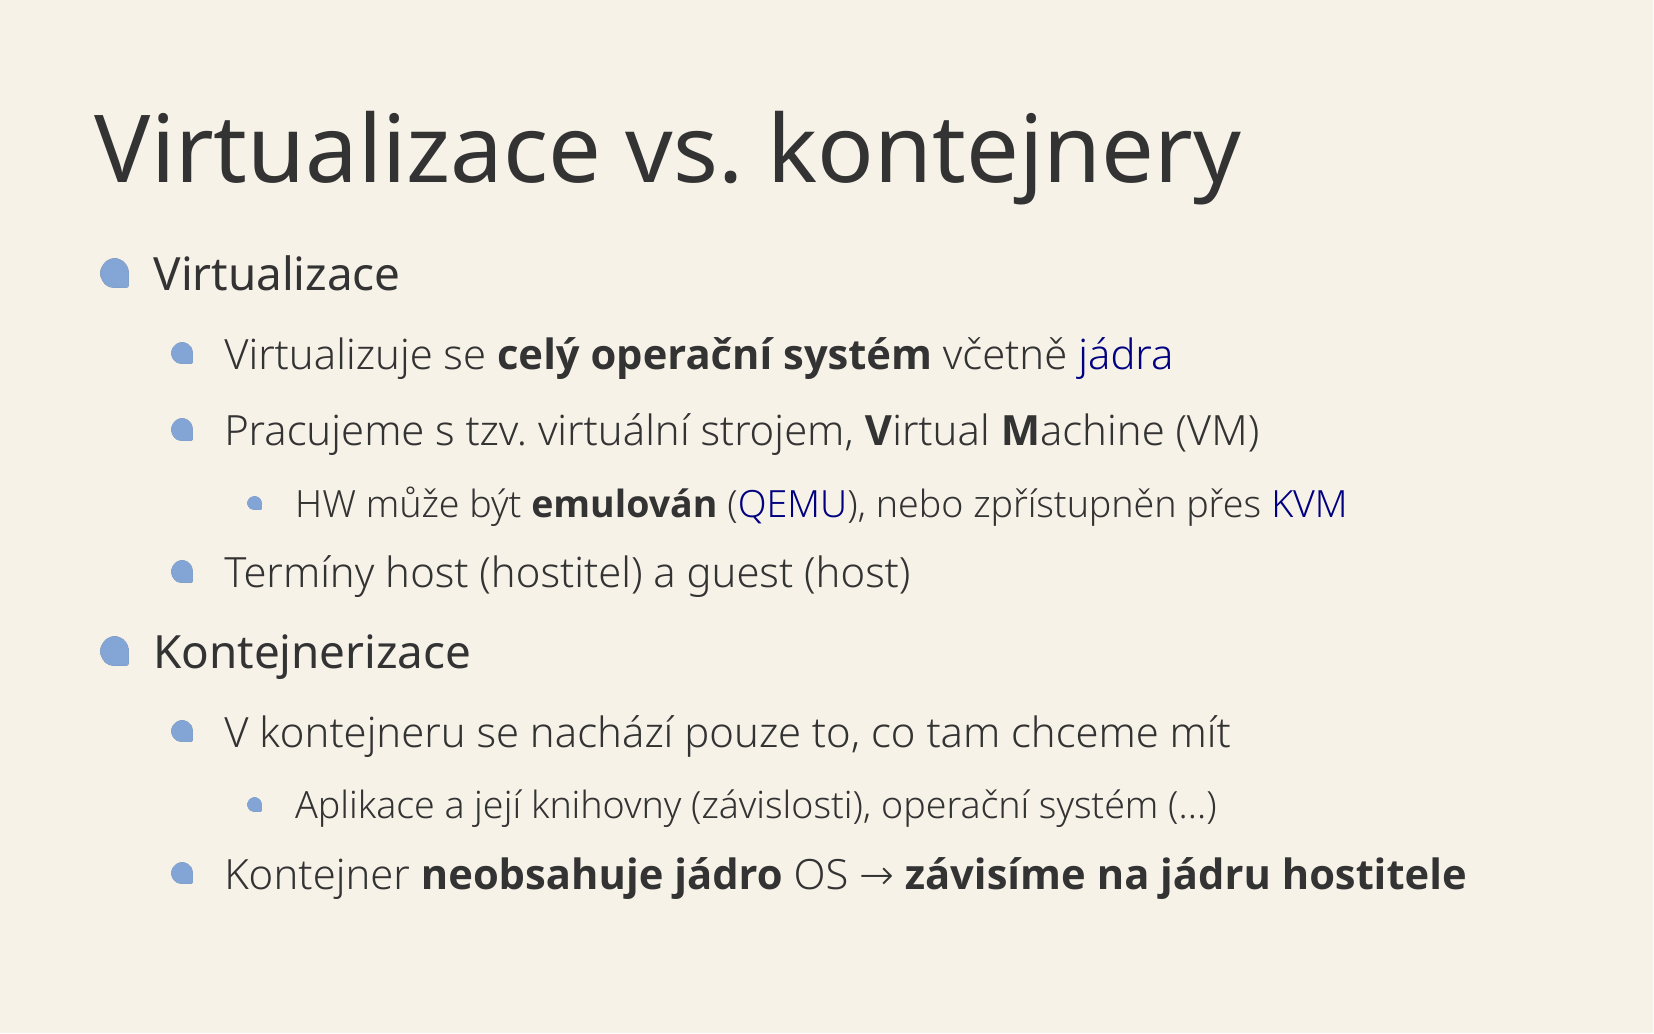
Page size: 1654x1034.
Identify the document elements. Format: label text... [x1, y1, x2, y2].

title Virtualizace vs. kontejnery [94, 83, 1426, 209]
list Virtualizace Virtualizuje se celý operační systém včetně jádra Pracujeme s tzv. virtuální strojem, Virtual Machine (VM) HW může být emulován (QEMU), nebo zpřístupněn přes KVM Termíny host (hostitel) a guest (host) Kontejnerizace V kontejneru se nachází pouze to, co tam chceme mít Aplikace a její knihovny (závislosti), operační systém (...) Kontejner neobsahuje jádro OS → závisíme na jádru hostitele [82, 241, 1630, 957]
